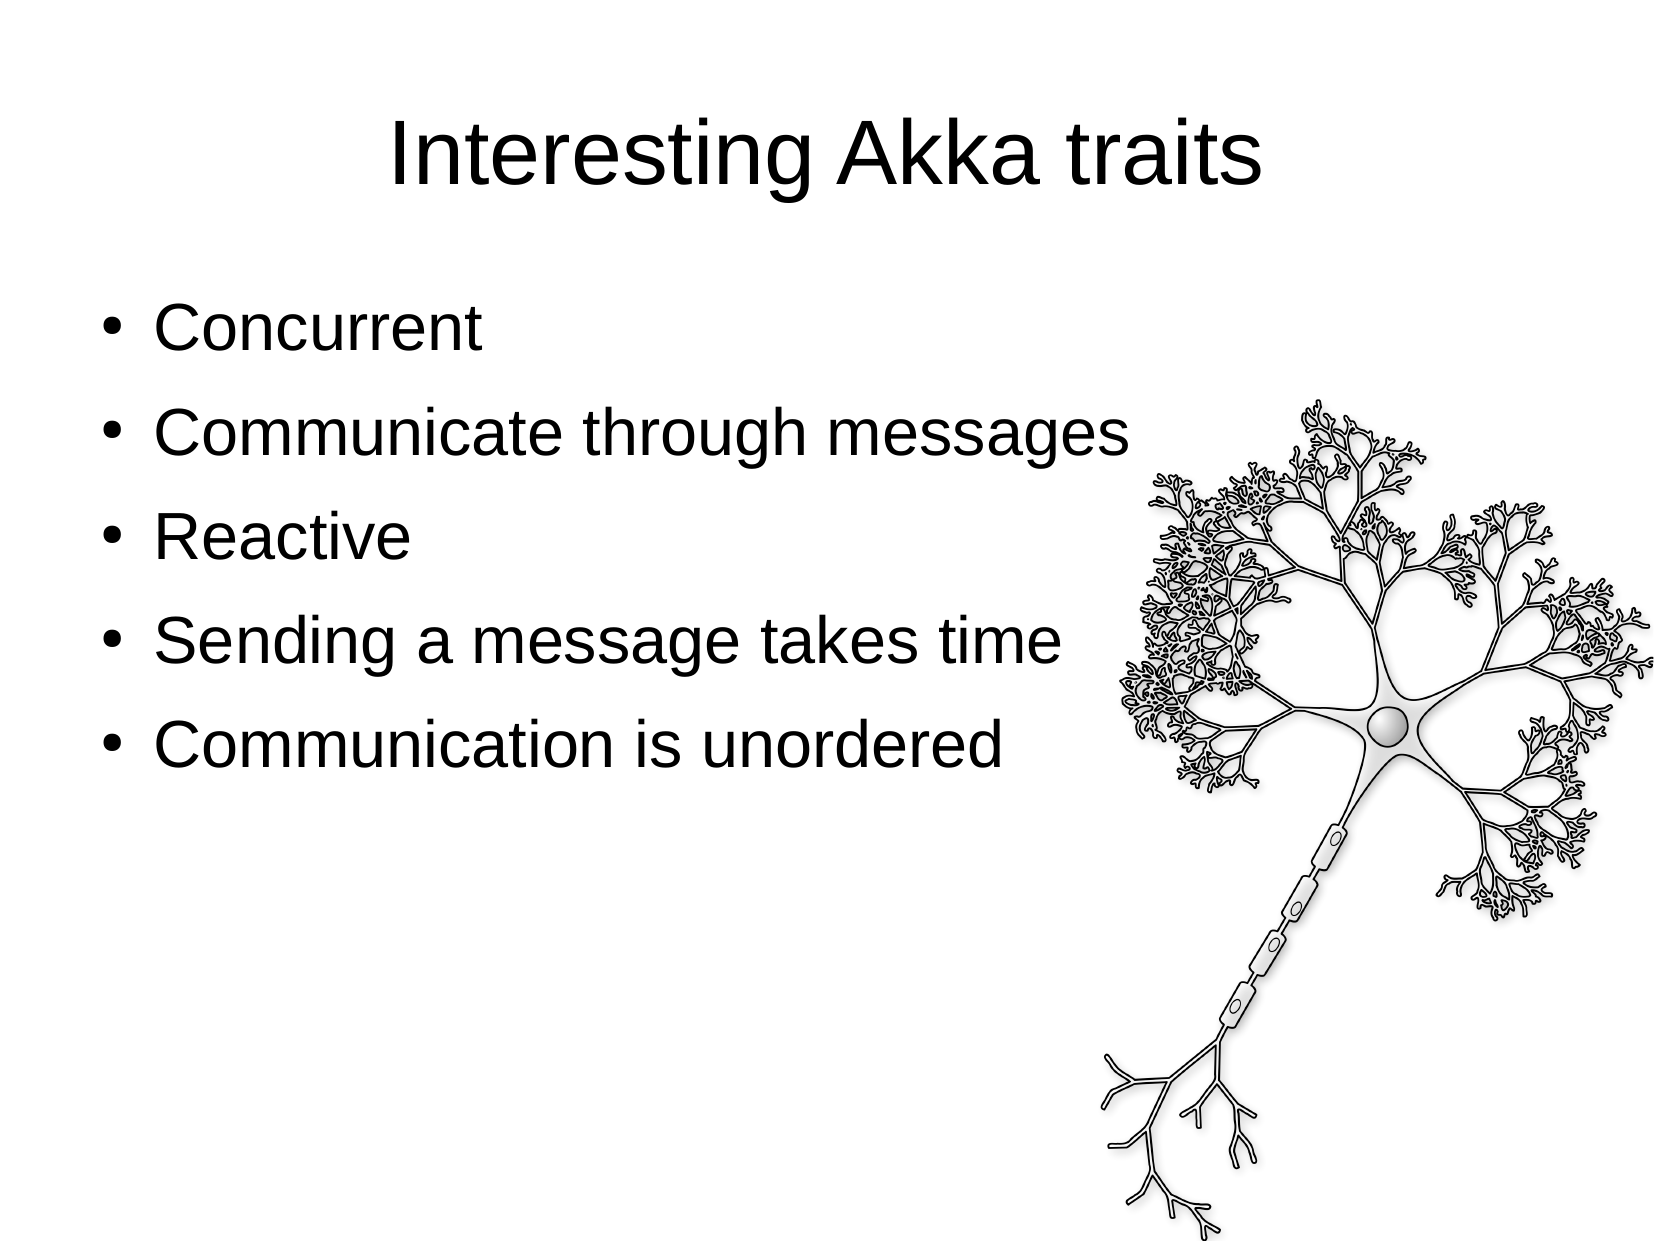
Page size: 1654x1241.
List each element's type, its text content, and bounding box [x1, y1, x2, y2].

picture [1066, 389, 1654, 1241]
list Concurrent Communicate through messages Reactive Sending a message takes time Communication is unordered [82, 290, 1571, 1010]
title Interesting Akka traits [82, 49, 1571, 257]
